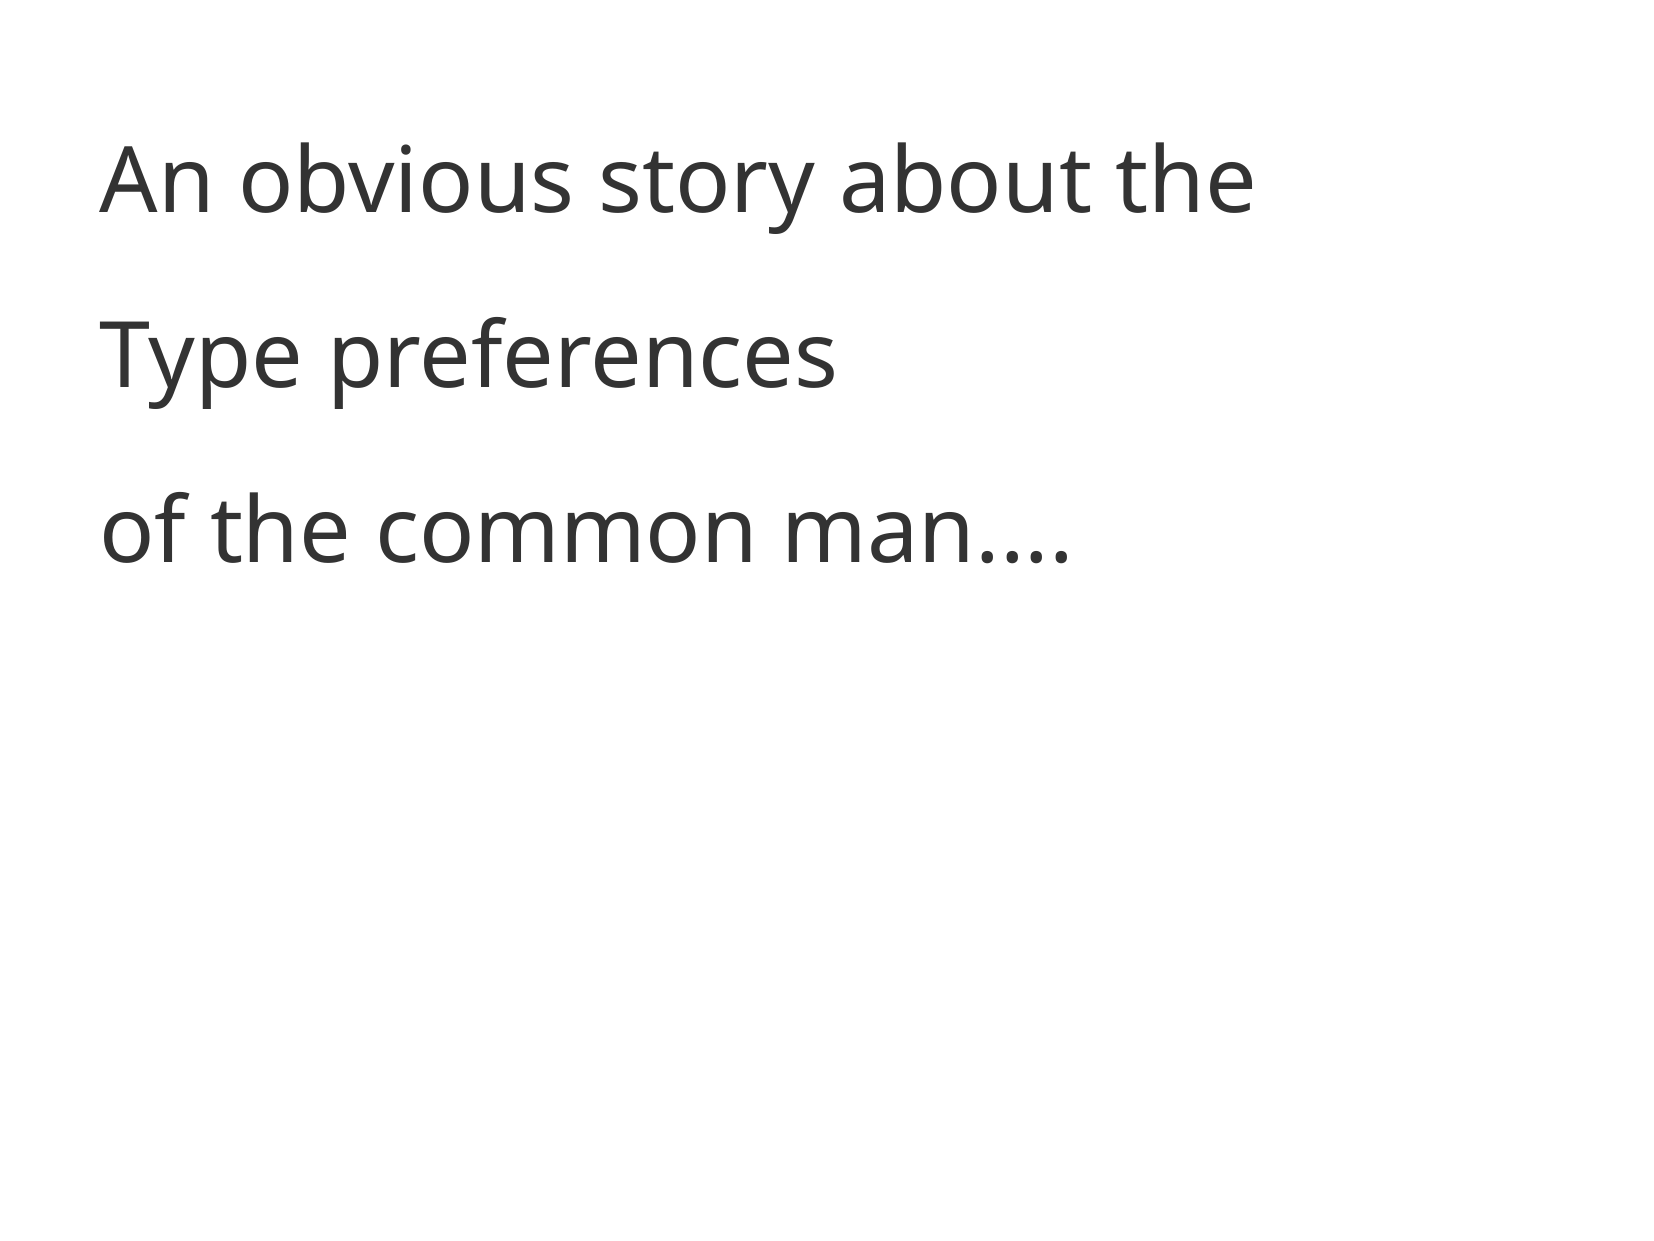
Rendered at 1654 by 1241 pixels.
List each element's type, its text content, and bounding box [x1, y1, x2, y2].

title An obvious story about the Type preferences of the common man.... [99, 123, 1588, 655]
